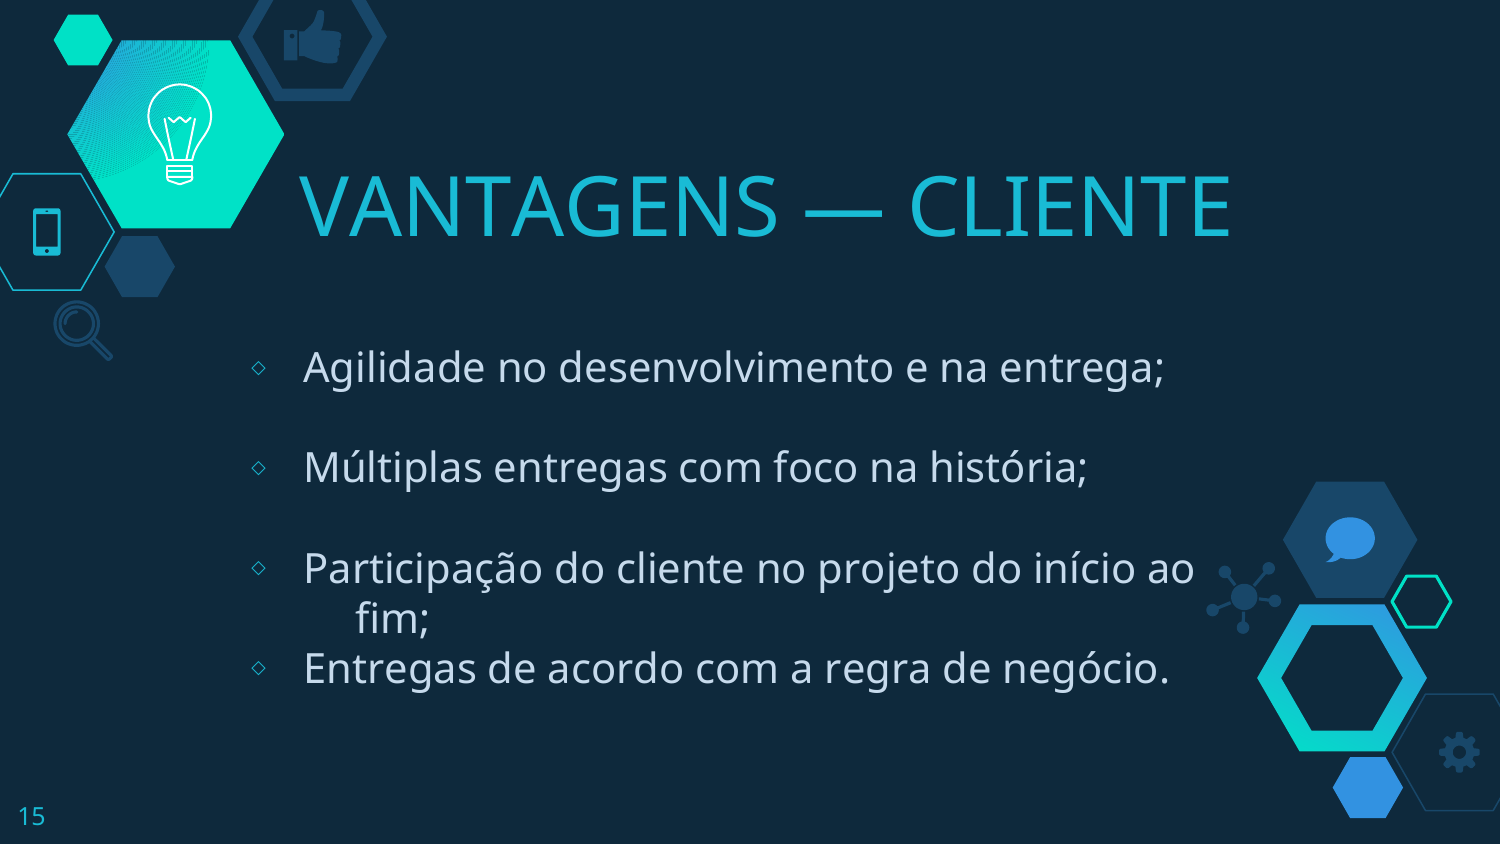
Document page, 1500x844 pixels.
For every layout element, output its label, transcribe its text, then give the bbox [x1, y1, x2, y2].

title Vantagens — cliente [284, 138, 1436, 261]
text_box Participação do cliente no projeto do início ao fim; [190, 526, 1278, 626]
text_box Entregas de acordo com a regra de negócio. [190, 626, 1278, 728]
text_box Múltiplas entregas com foco na história; [190, 426, 1278, 526]
list Agilidade no desenvolvimento e na entrega; [190, 325, 1278, 426]
text_box 15 [2, 785, 93, 844]
